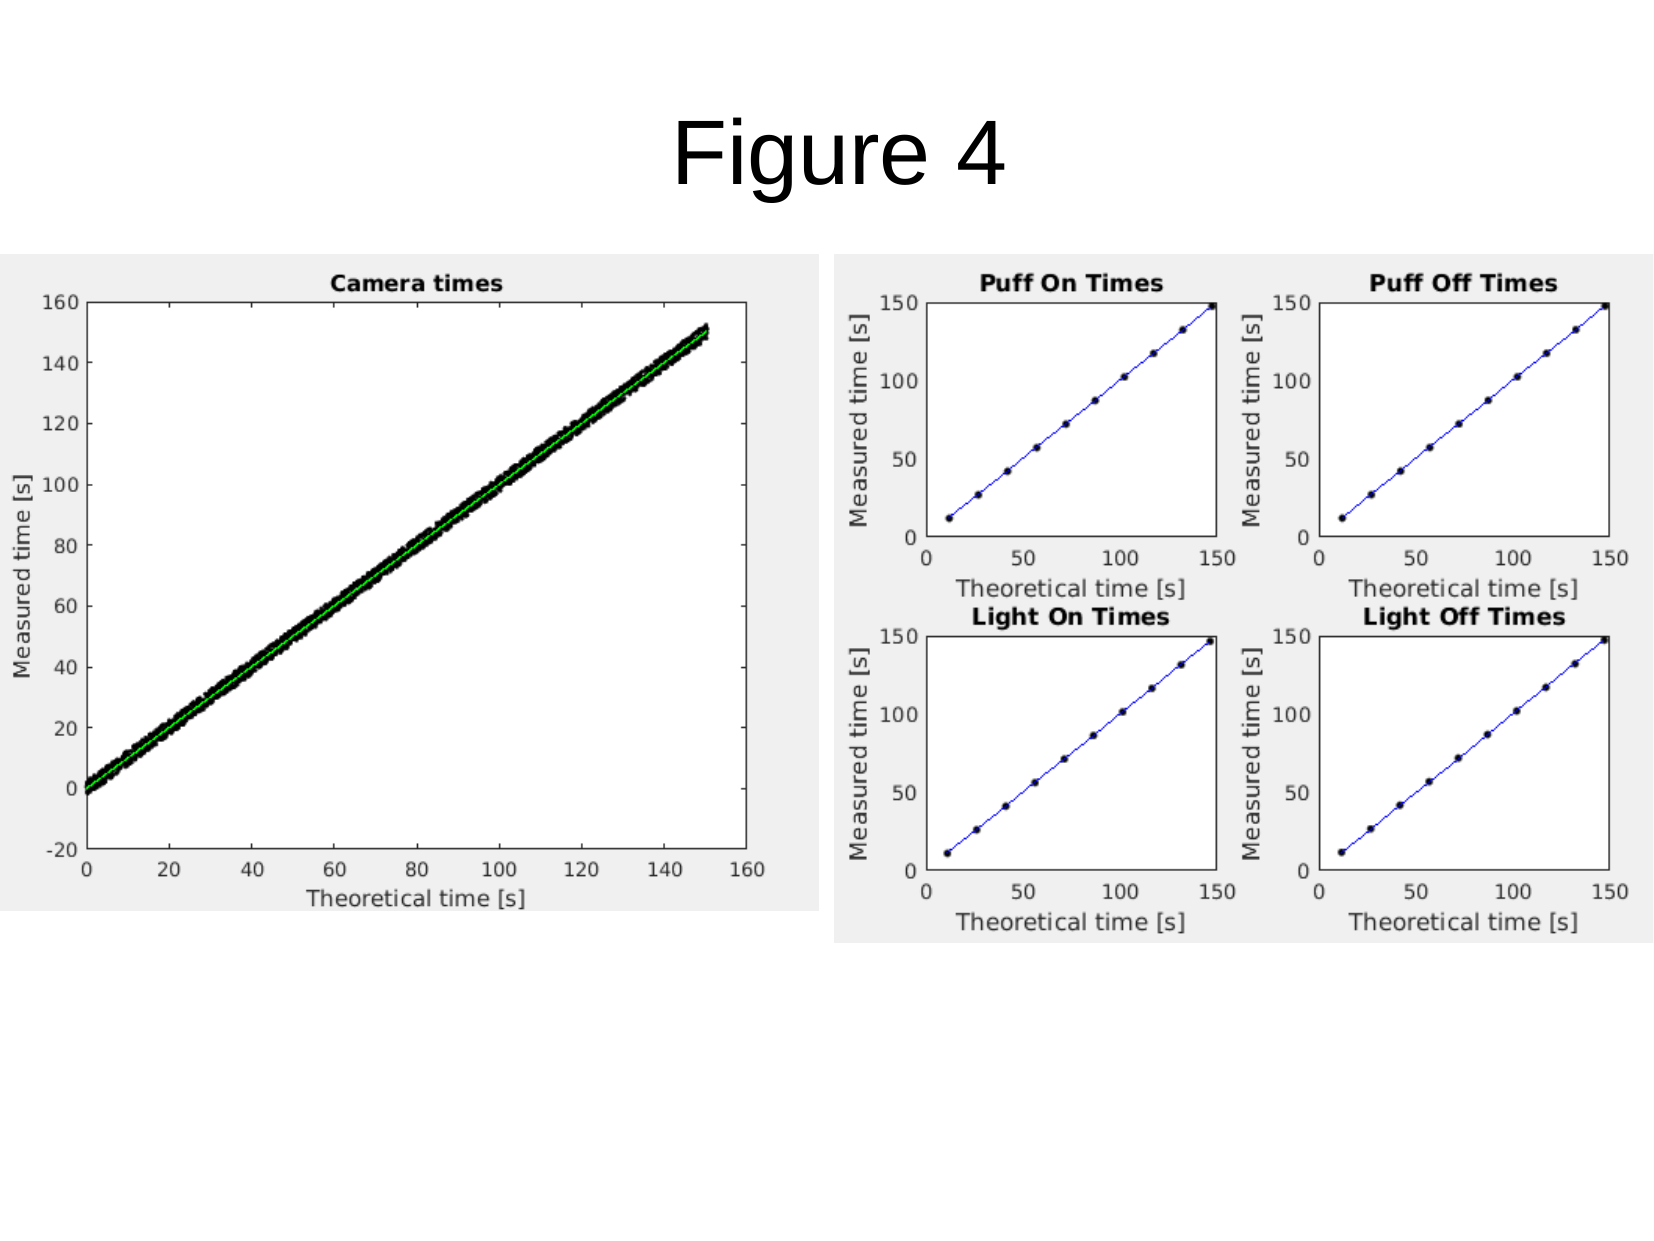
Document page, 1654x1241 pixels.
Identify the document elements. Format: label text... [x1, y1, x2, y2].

picture [834, 254, 1654, 943]
picture [0, 254, 819, 911]
title Figure 4 [82, 49, 1571, 257]
